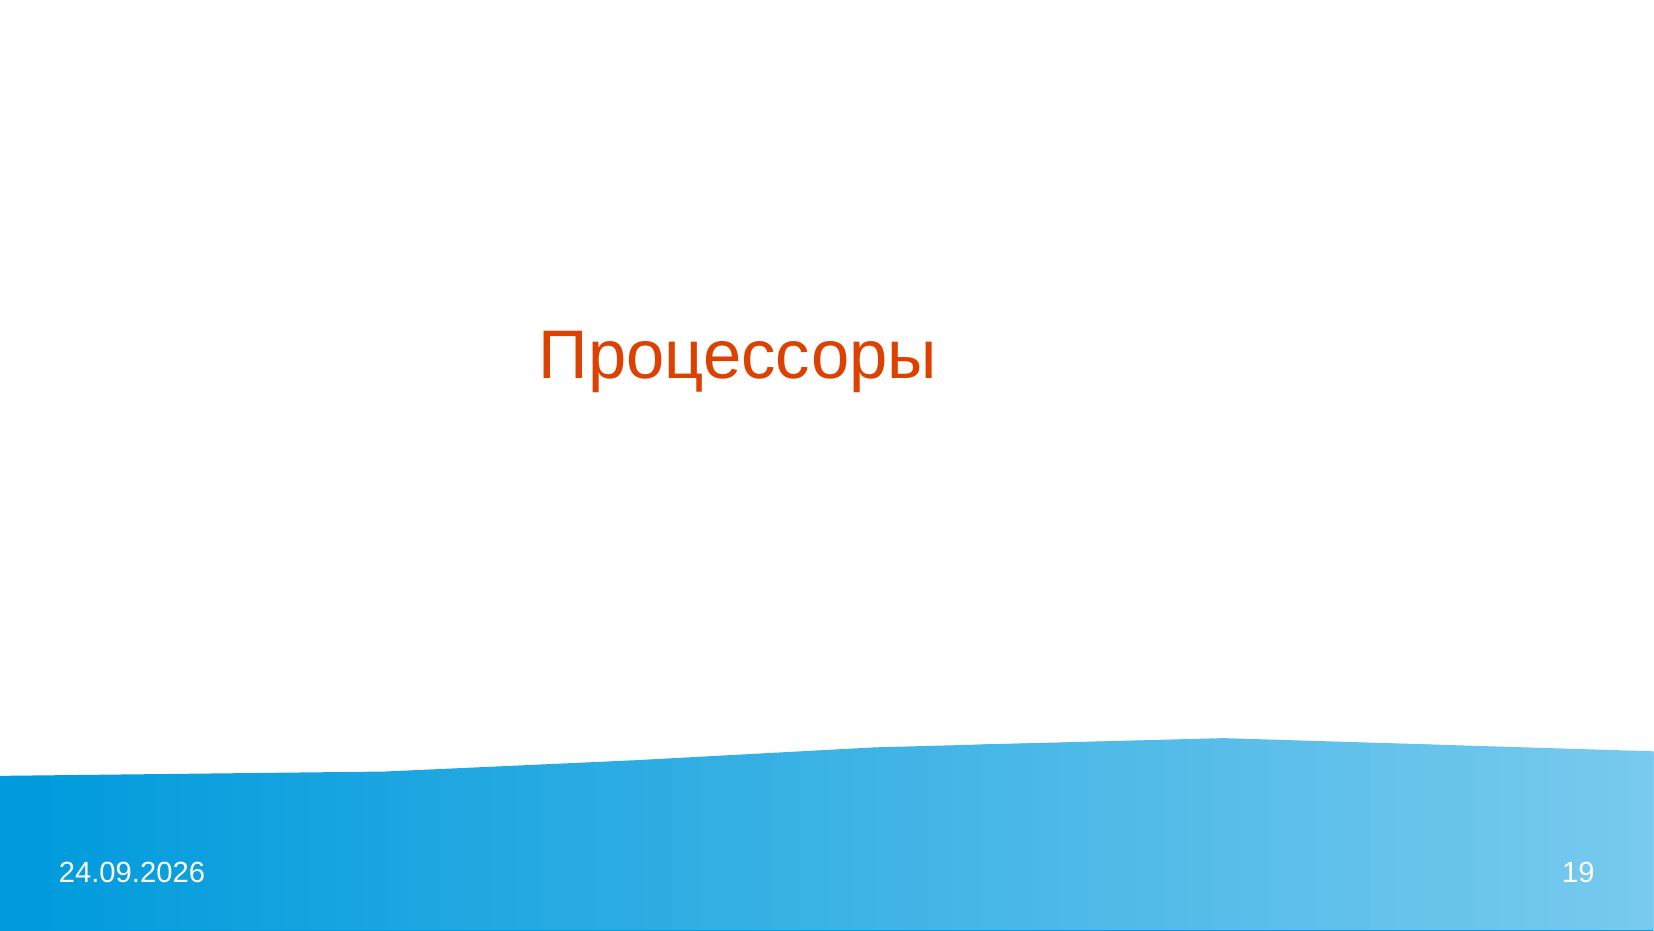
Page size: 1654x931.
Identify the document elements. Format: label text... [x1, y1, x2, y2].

title Процессоры [0, 265, 1477, 443]
